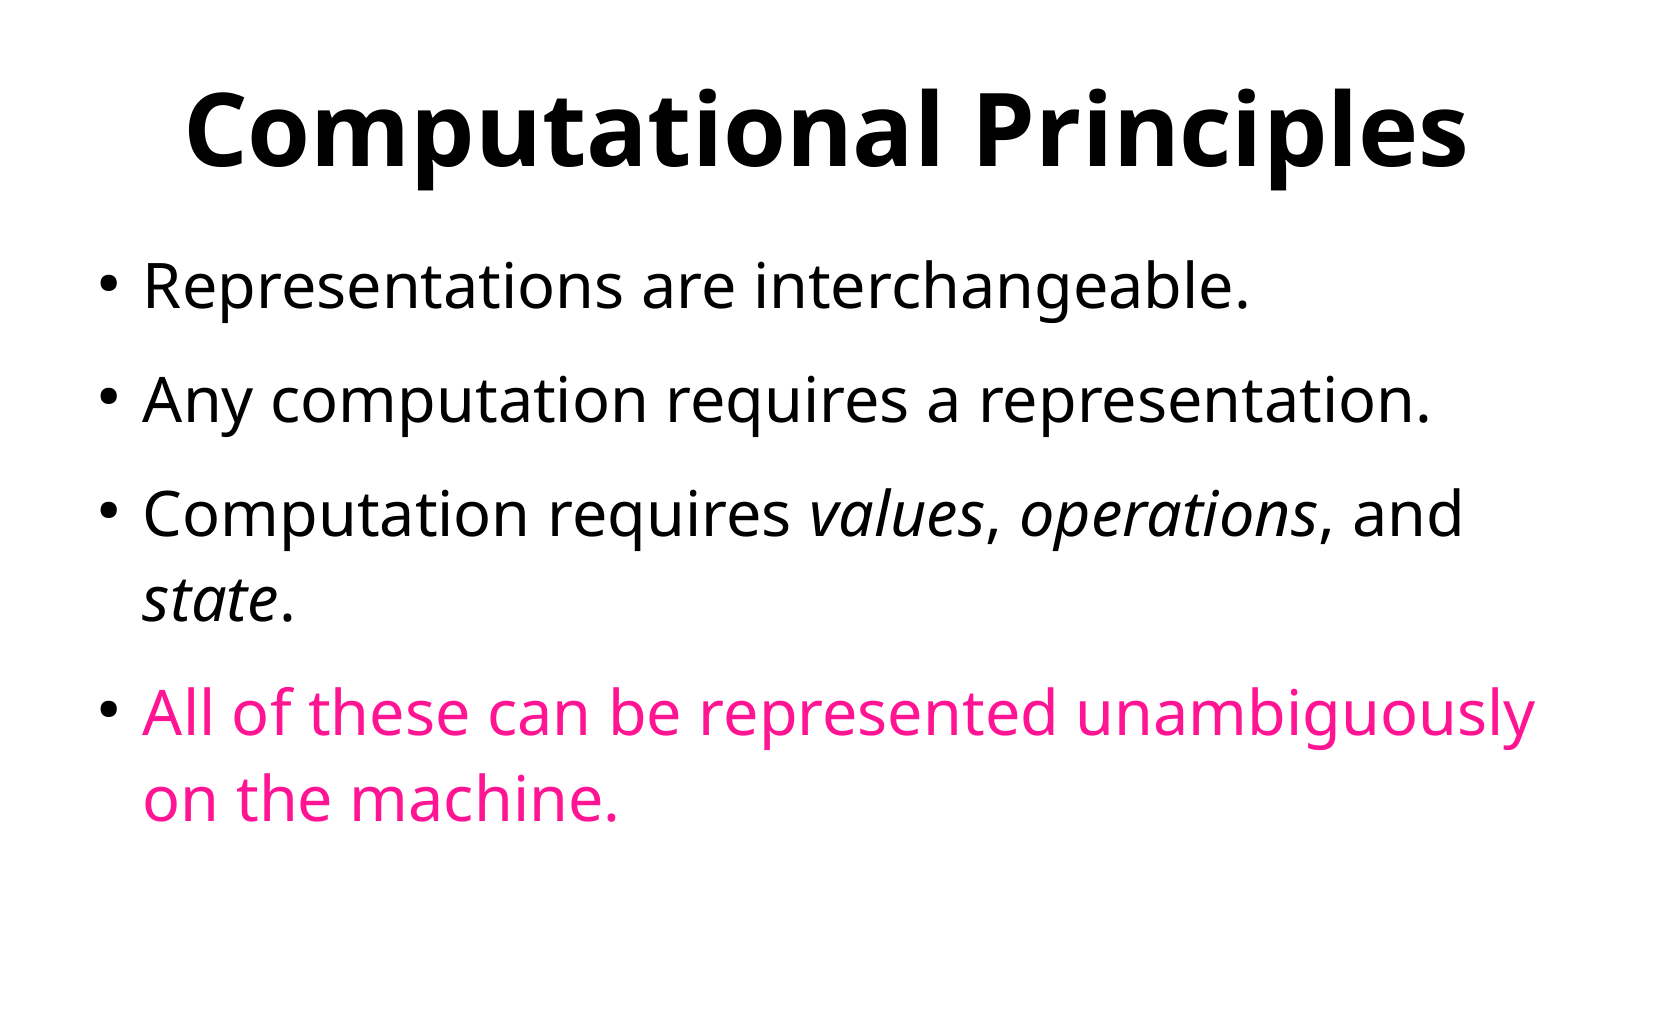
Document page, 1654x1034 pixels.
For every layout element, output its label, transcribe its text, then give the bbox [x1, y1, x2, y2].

list Representations are interchangeable. Any computation requires a representation. Computation requires values, operations, and state. All of these can be represented unambiguously on the machine. [82, 241, 1571, 842]
title Computational Principles [82, 41, 1571, 214]
